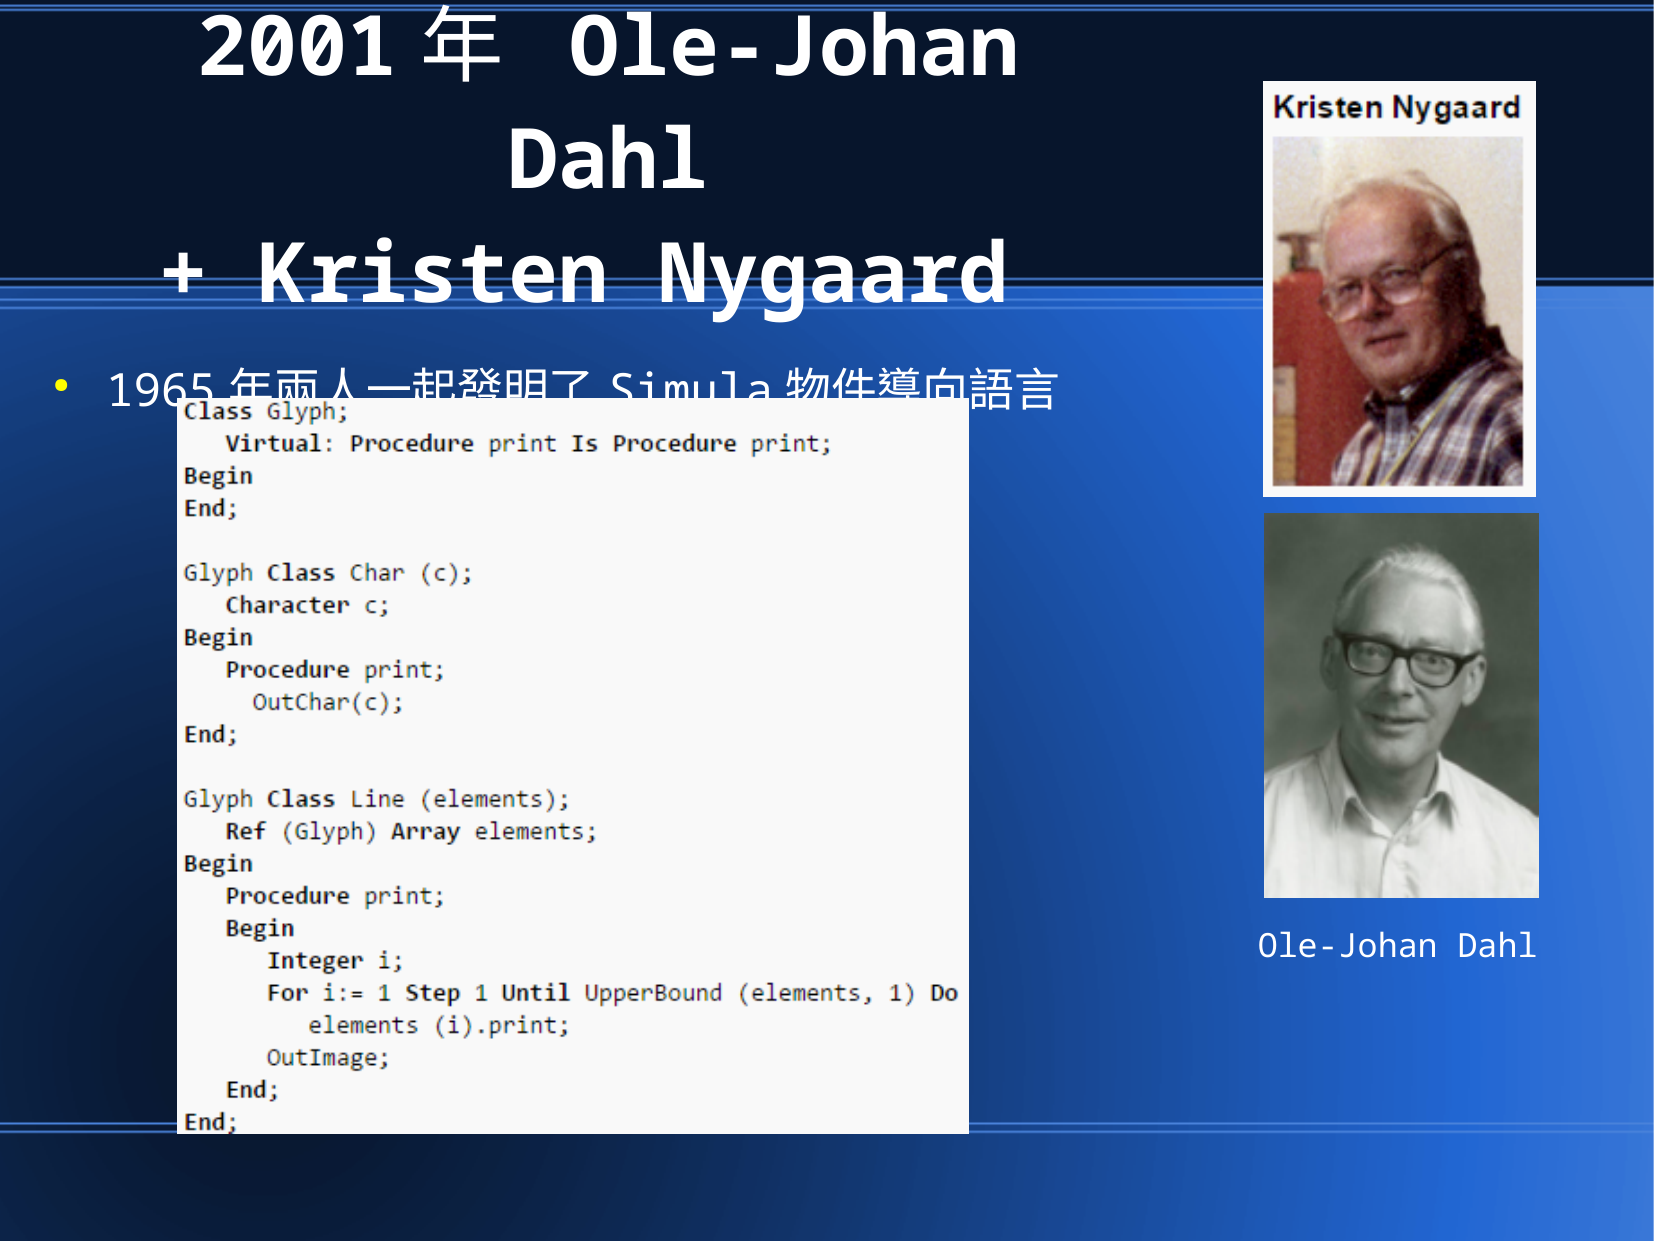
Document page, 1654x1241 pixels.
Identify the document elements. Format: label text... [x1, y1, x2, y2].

picture [0, 0, 1654, 1241]
title 2001年 Ole-Johan Dahl + Kristen Nygaard [82, 2, 1134, 303]
list 1965年兩人一起發明了Simula物件導向語言 [35, 319, 1063, 1134]
text_box Ole-Johan Dahl [1248, 921, 1548, 969]
